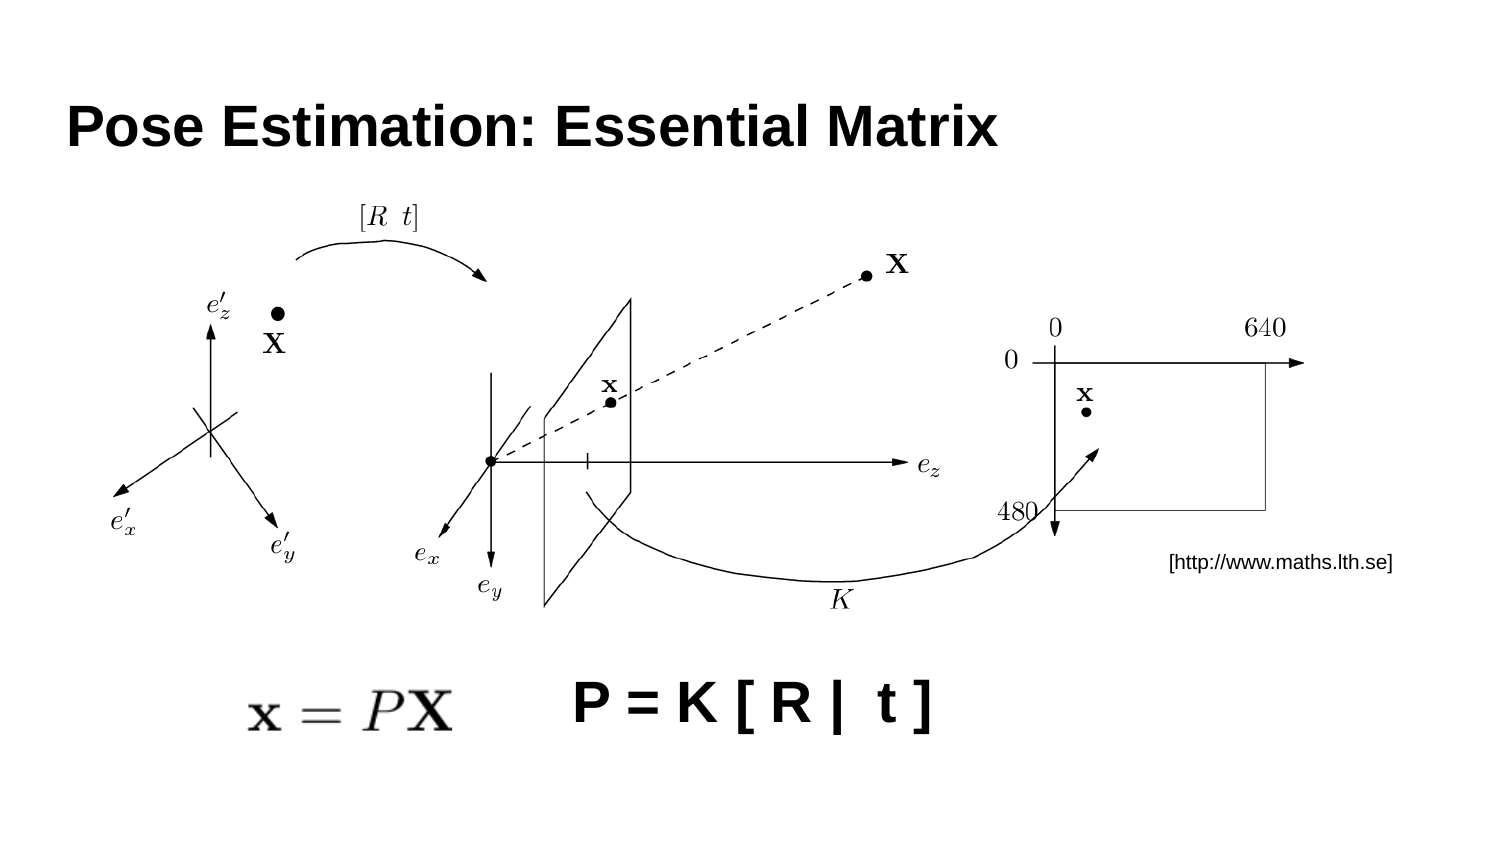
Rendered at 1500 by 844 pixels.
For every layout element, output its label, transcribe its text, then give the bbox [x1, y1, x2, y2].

text_box P = K [ R | t ] [557, 649, 1500, 783]
title Pose Estimation: Essential Matrix [51, 72, 1449, 167]
picture [110, 181, 1316, 634]
picture [246, 649, 453, 764]
text_box [http://www.maths.lth.se] [1153, 533, 1449, 616]
